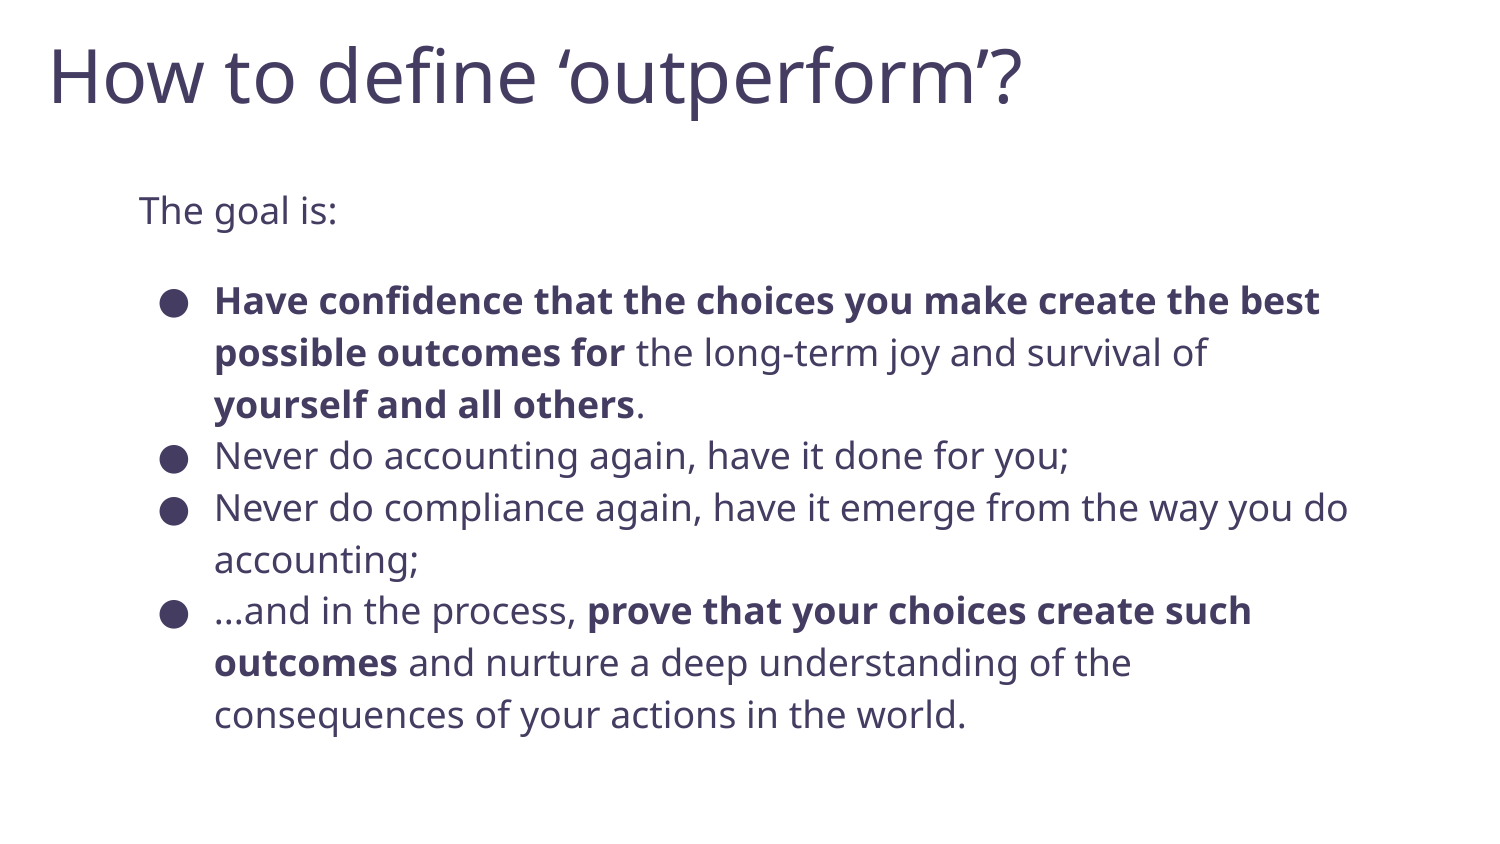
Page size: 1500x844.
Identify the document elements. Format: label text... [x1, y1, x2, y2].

title How to define ‘outperform’? [32, 13, 1469, 128]
list The goal is: [123, 164, 1376, 228]
list Have confidence that the choices you make create the best possible outcomes for the long-term joy and survival of yourself and all others. Never do accounting again, have it done for you; Never do compliance again, have it emerge from the way you do accounting; ...and in the process, prove that your choices create such outcomes and nurture a deep understanding of the consequences of your actions in the world. [123, 228, 1376, 778]
